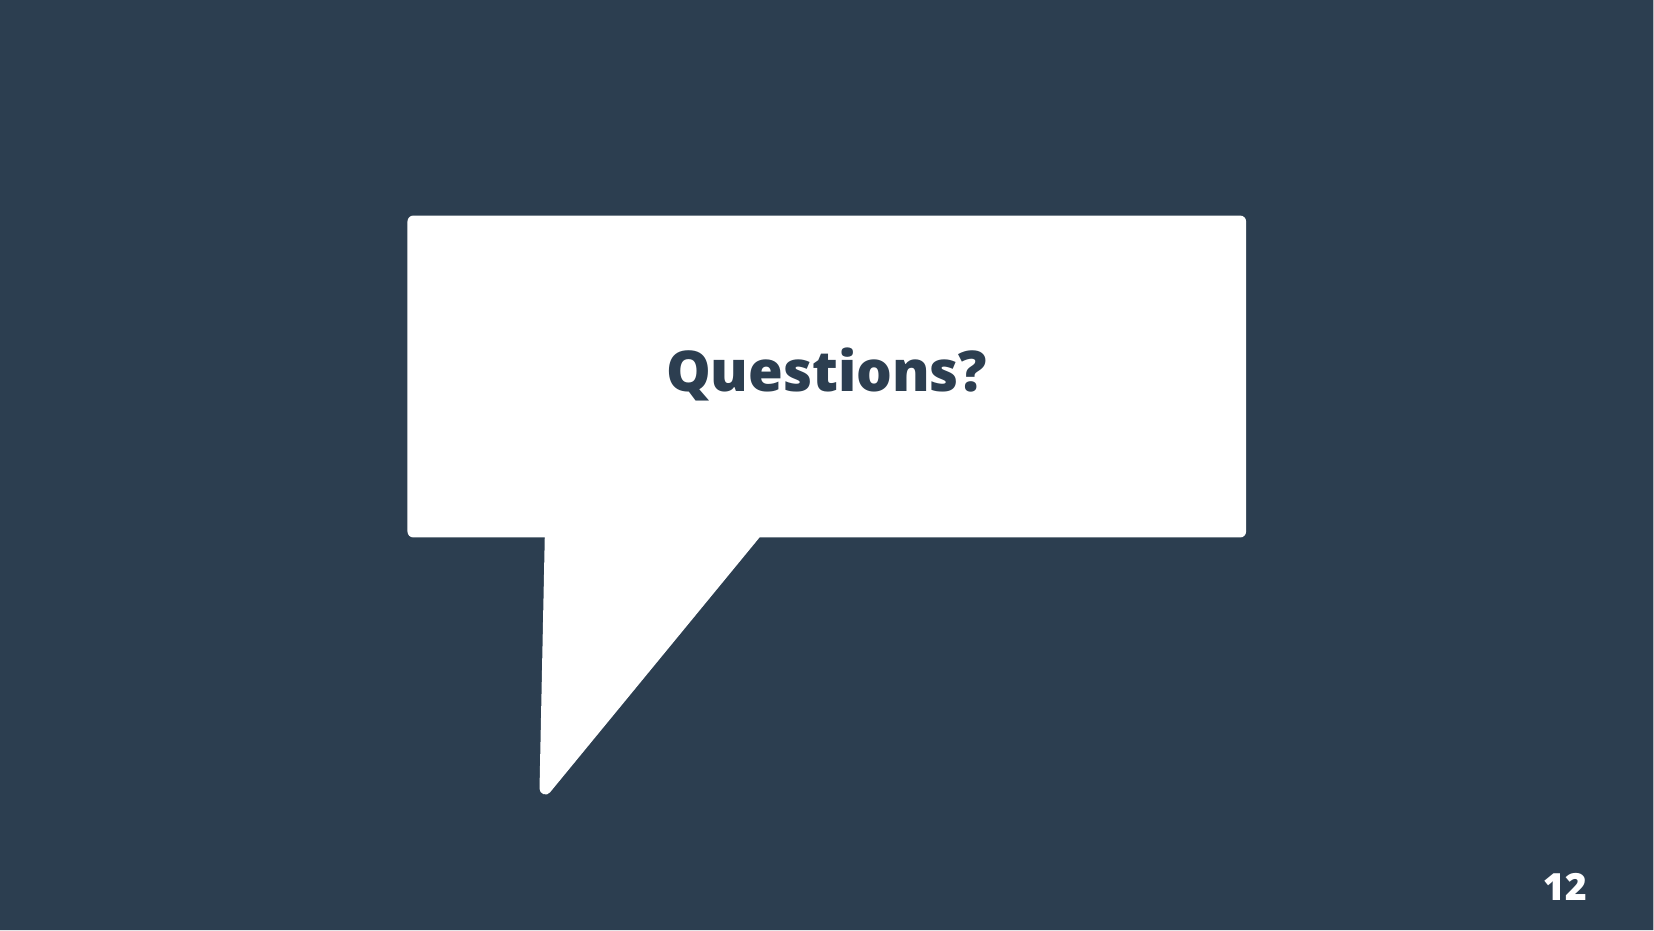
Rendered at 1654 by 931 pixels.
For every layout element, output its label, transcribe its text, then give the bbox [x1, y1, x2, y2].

title Questions? [442, 236, 1211, 502]
